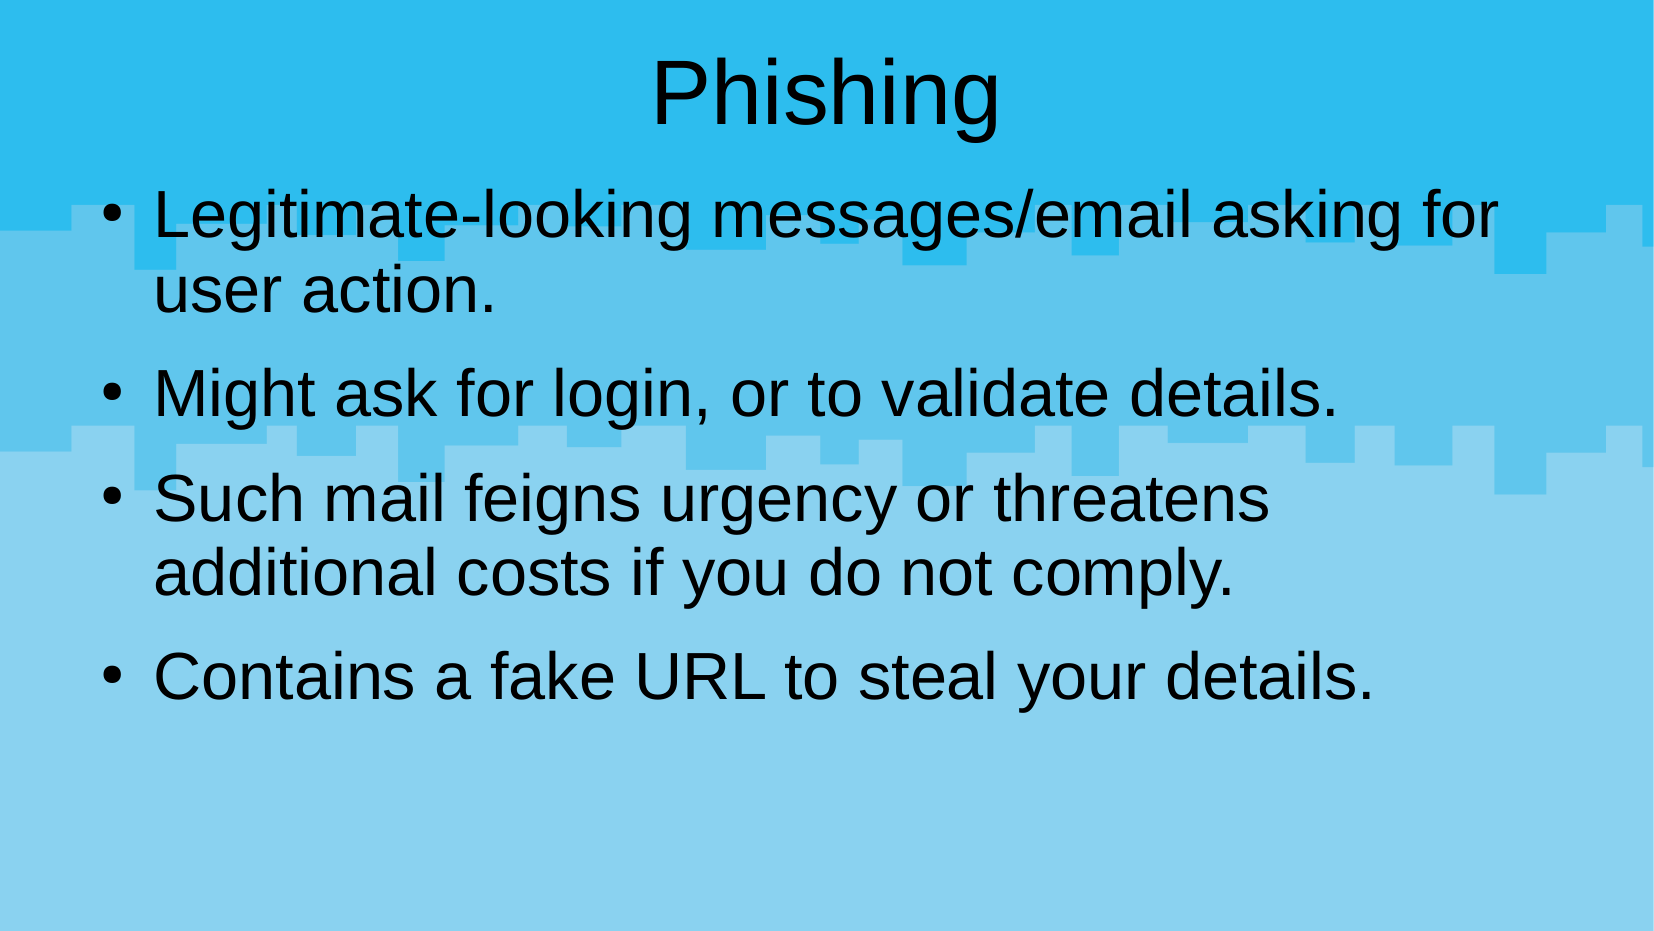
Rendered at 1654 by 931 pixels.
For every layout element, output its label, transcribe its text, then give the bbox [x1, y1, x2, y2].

list Legitimate-looking messages/email asking for user action. Might ask for login, or to validate details. Such mail feigns urgency or threatens additional costs if you do not comply. Contains a fake URL to steal your details. [82, 177, 1571, 827]
title Phishing [82, 37, 1571, 148]
picture [0, 0, 1654, 931]
